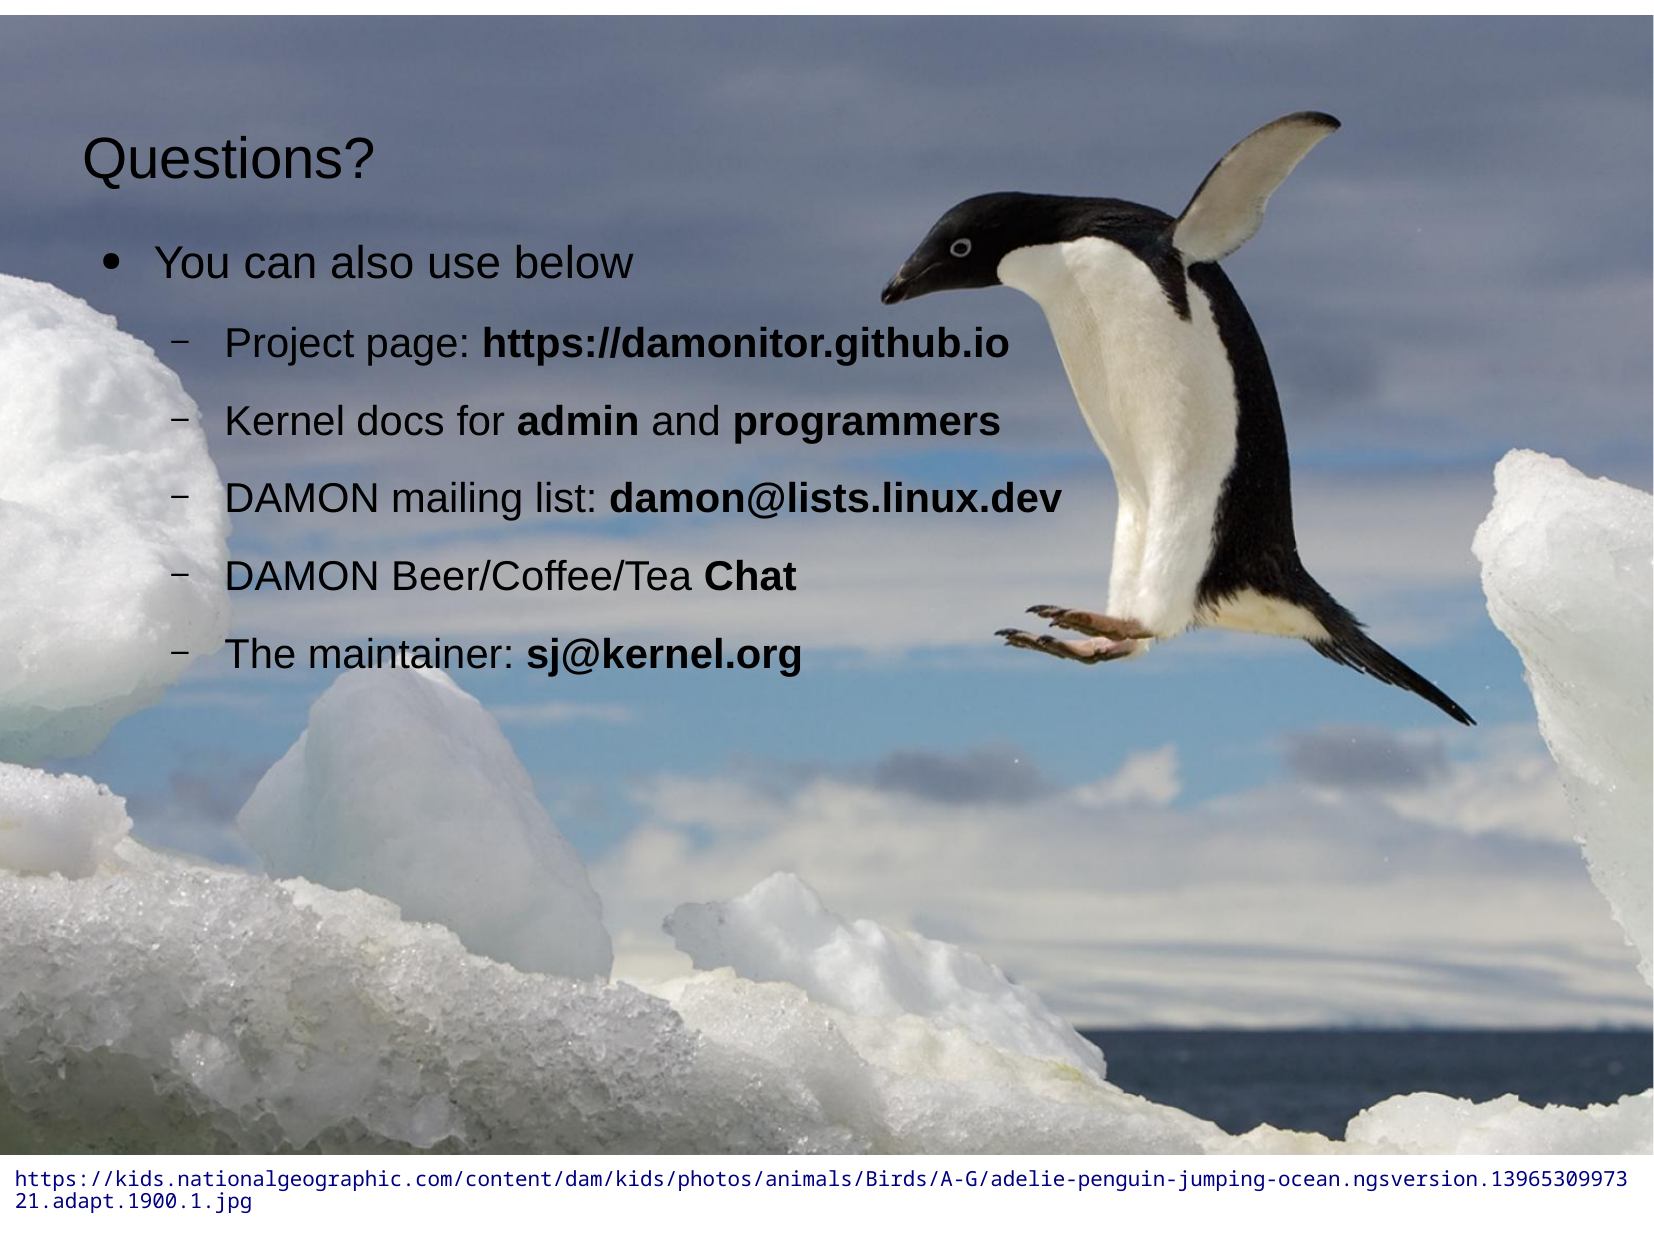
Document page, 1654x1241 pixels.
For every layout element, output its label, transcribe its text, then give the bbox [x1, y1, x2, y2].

picture [0, 15, 1654, 1156]
list You can also use below Project page: https://damonitor.github.io Kernel docs for admin and programmers DAMON mailing list: damon@lists.linux.dev DAMON Beer/Coffee/Tea Chat The maintainer: sj@kernel.org [82, 236, 1571, 1111]
text_box https://kids.nationalgeographic.com/content/dam/kids/photos/animals/Birds/A-G/adelie-penguin-jumping-ocean.ngsversion.1396530997321.adapt.1900.1.jpg [0, 1157, 1654, 1223]
title Questions? [82, 108, 1571, 210]
